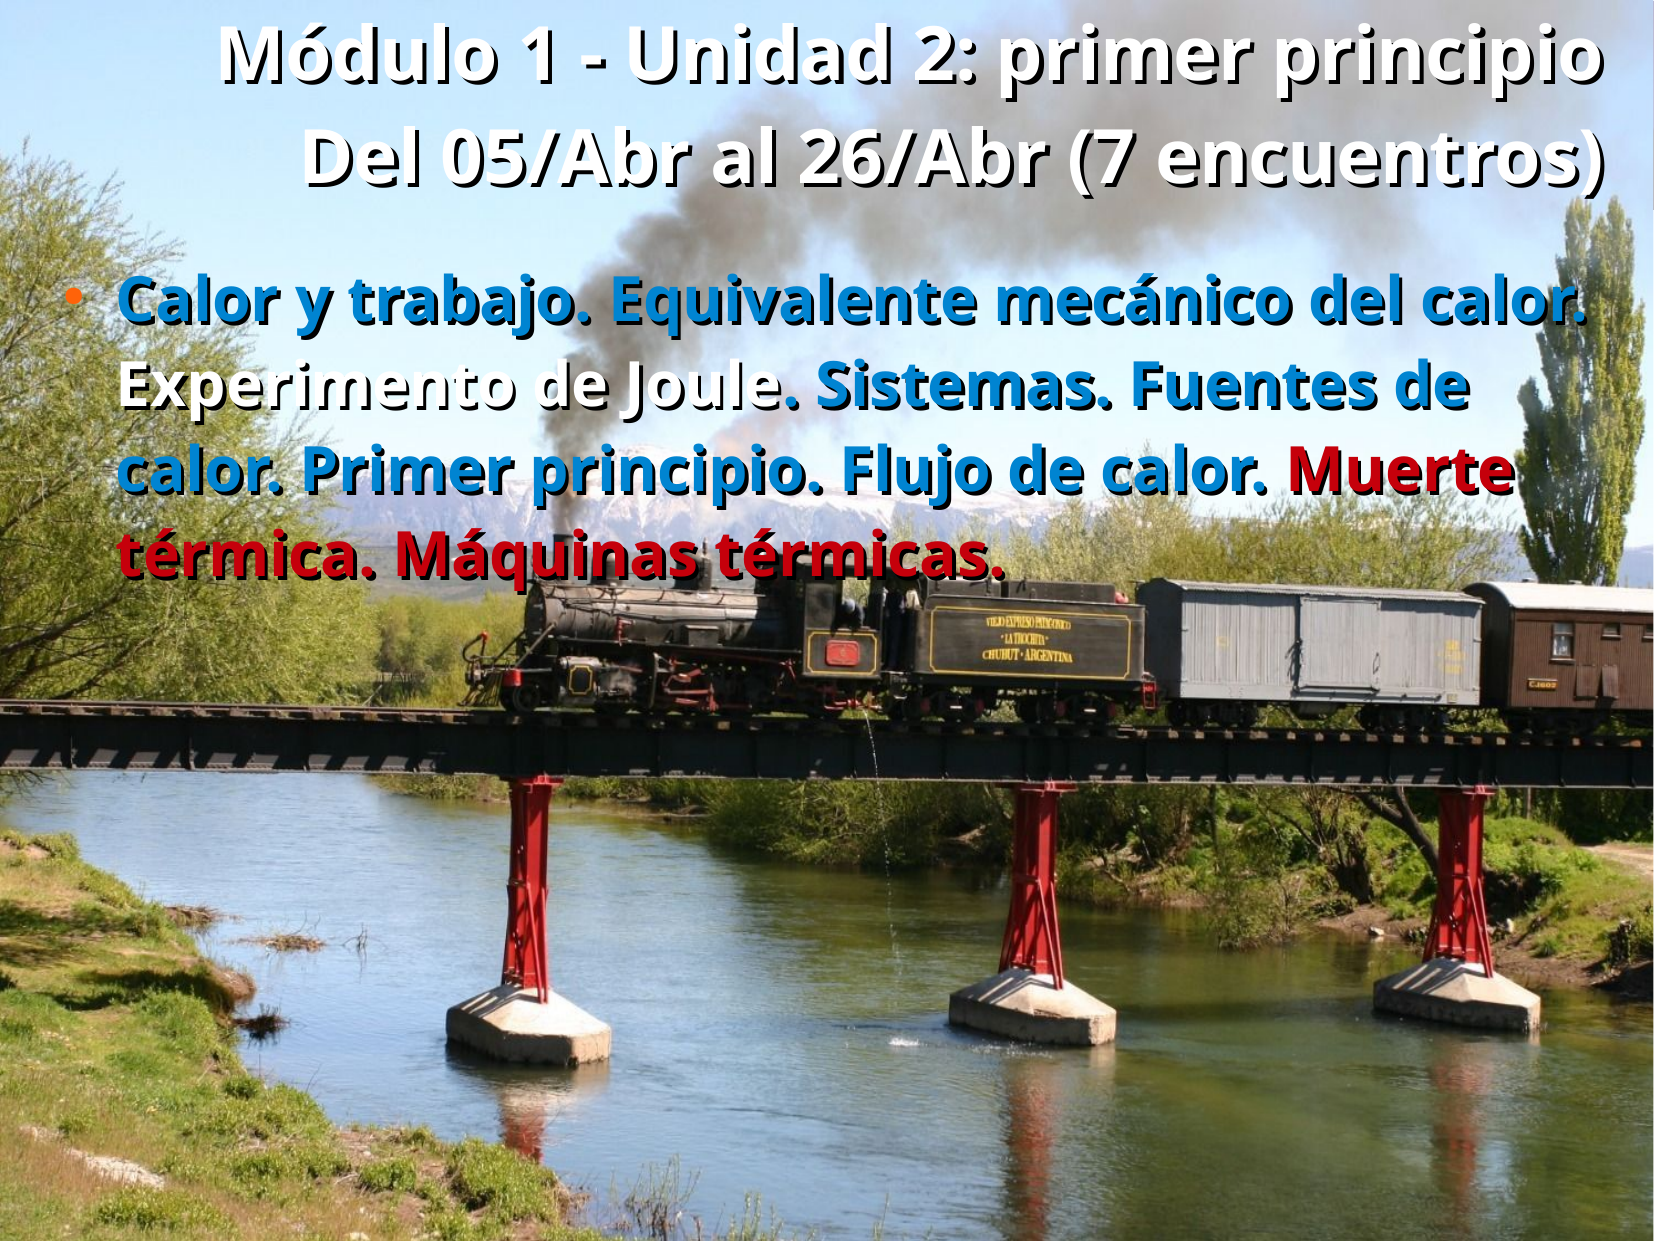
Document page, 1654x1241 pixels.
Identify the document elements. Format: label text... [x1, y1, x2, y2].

picture [0, 0, 1654, 1241]
title Módulo 1 - Unidad 2: primer principio Del 05/Abr al 26/Abr (7 encuentros) [45, 11, 1606, 195]
list Calor y trabajo. Equivalente mecánico del calor. Experimento de Joule. Sistemas. Fuentes de calor. Primer principio. Flujo de calor. Muerte térmica. Máquinas térmicas. [45, 255, 1606, 1156]
